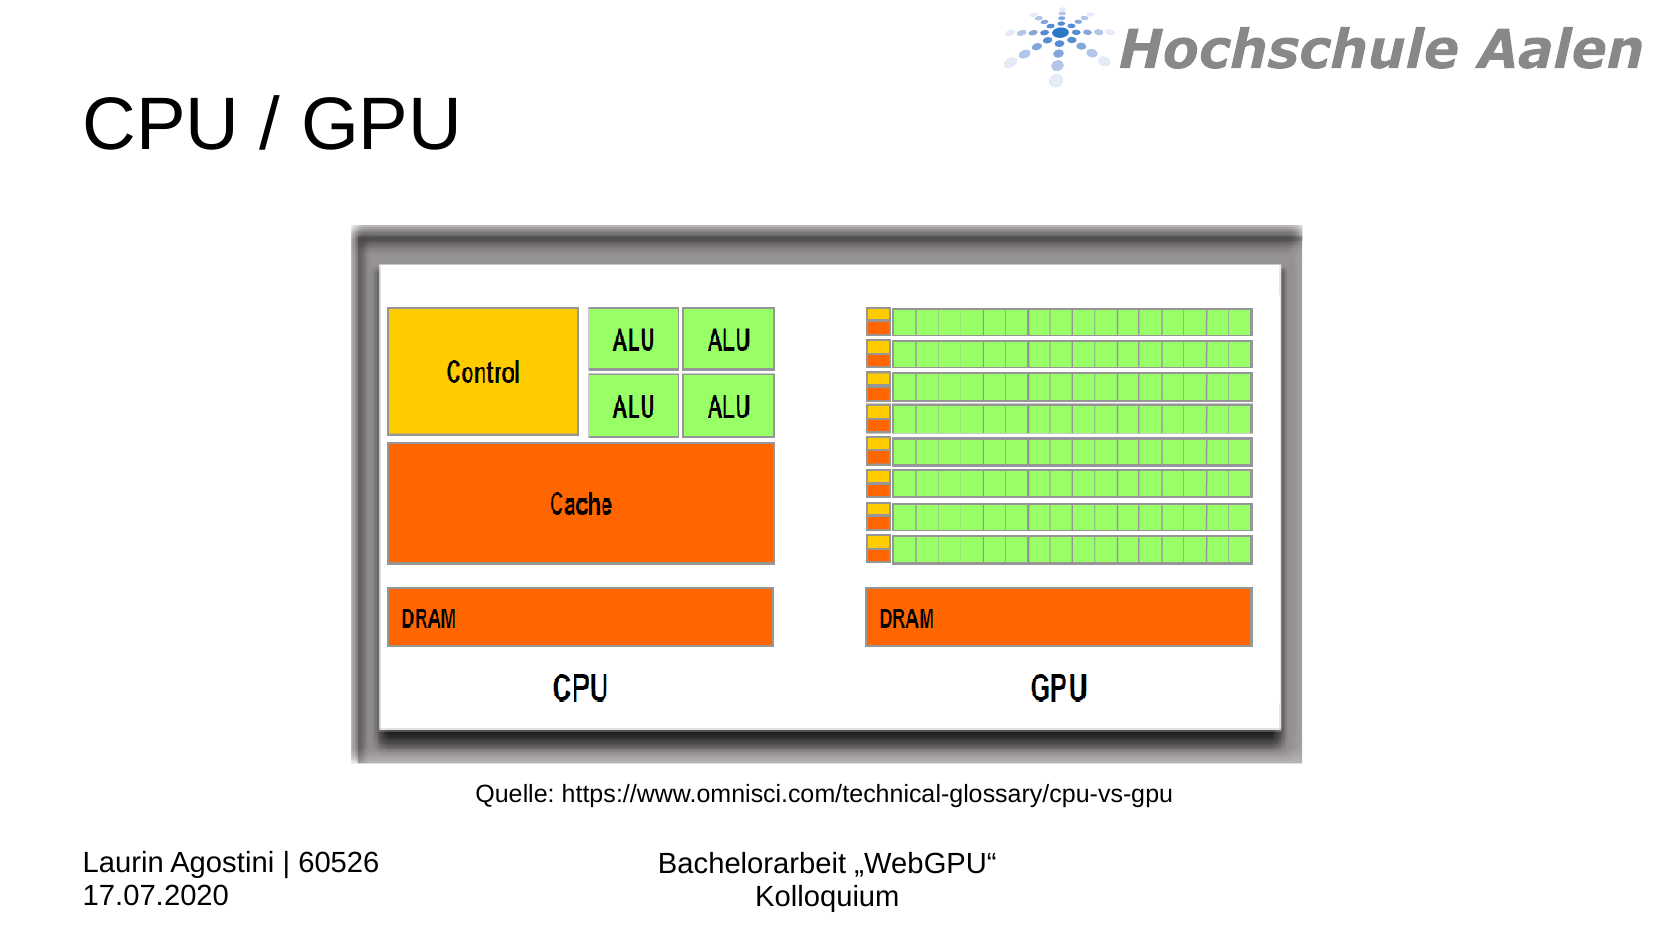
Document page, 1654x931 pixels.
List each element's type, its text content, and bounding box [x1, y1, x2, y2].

title CPU / GPU [82, 47, 1235, 201]
picture [351, 224, 1303, 764]
text_box Quelle: https://www.omnisci.com/technical-glossary/cpu-vs-gpu [460, 772, 1190, 815]
